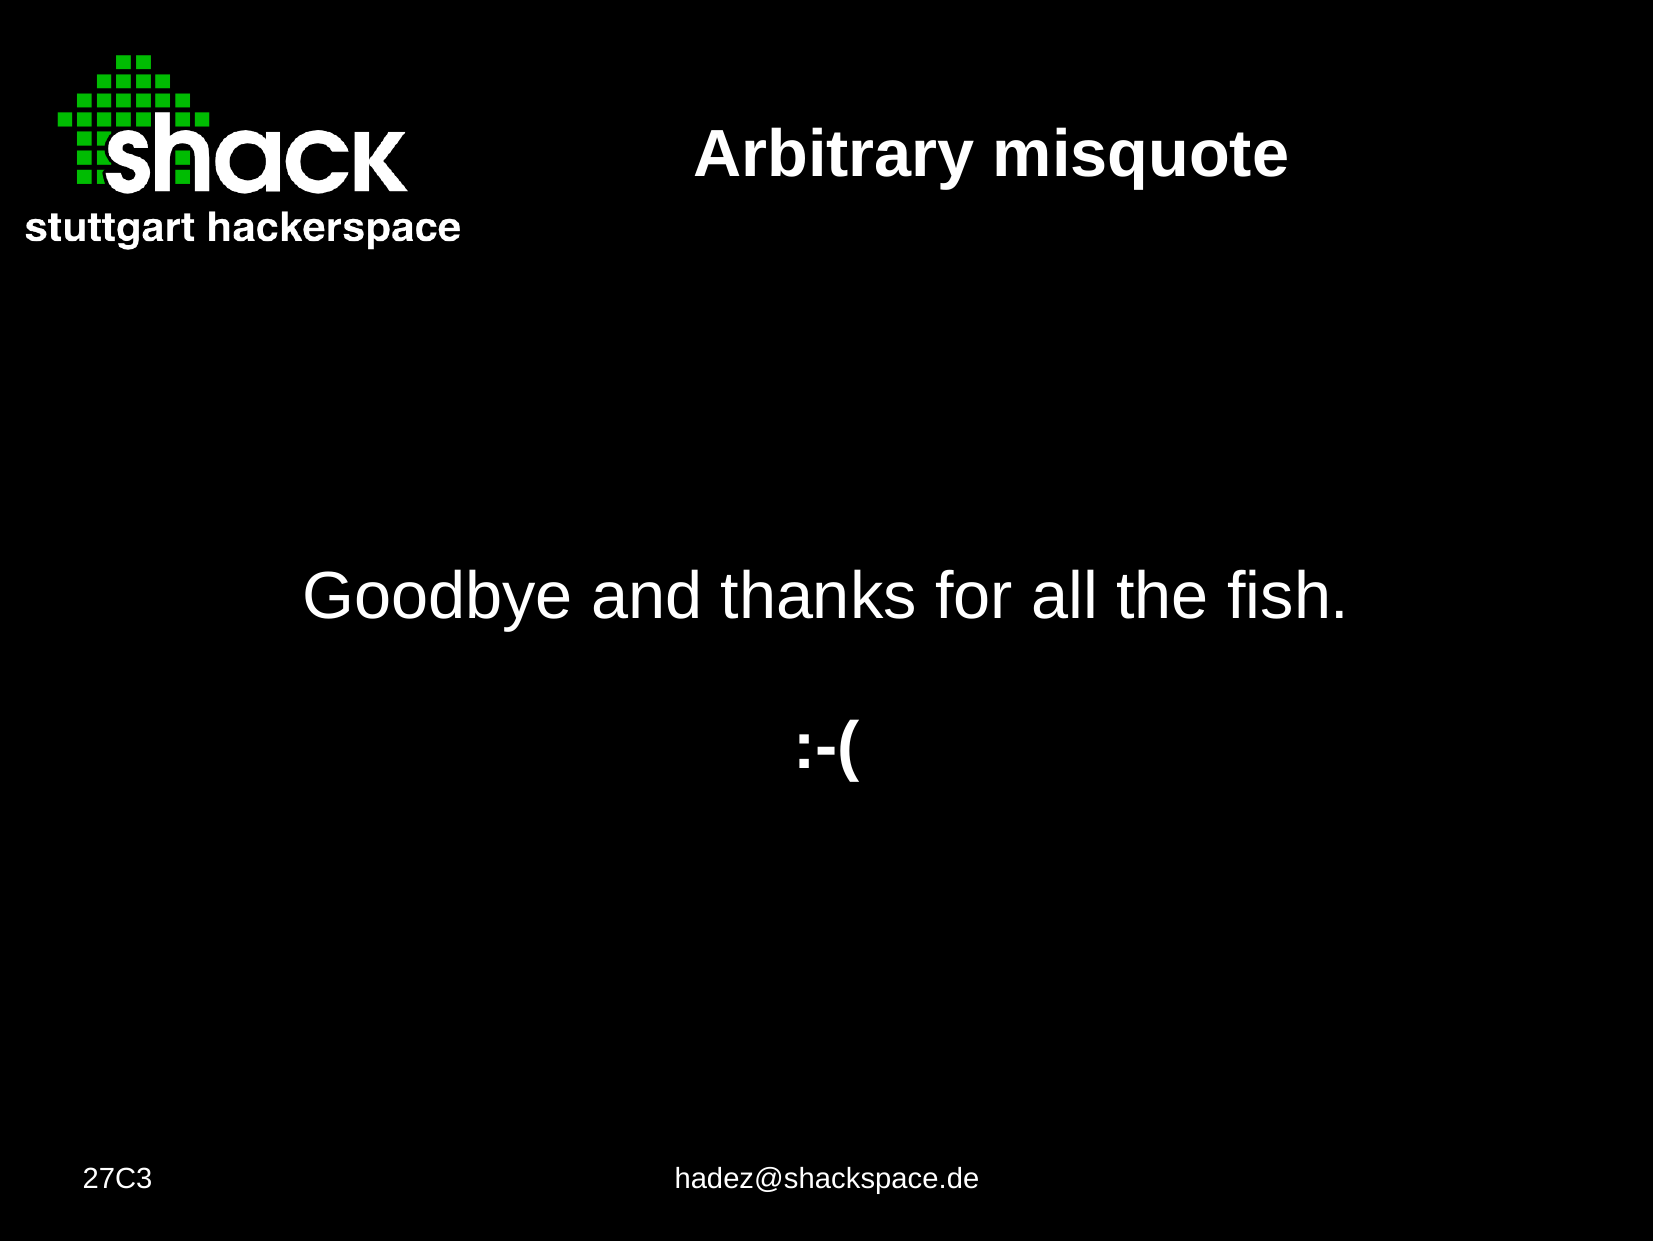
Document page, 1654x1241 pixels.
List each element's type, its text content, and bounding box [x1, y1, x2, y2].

subtitle Goodbye and thanks for all the fish. :-( [82, 297, 1571, 1118]
picture [8, 47, 477, 257]
title Arbitrary misquote [412, 49, 1571, 257]
